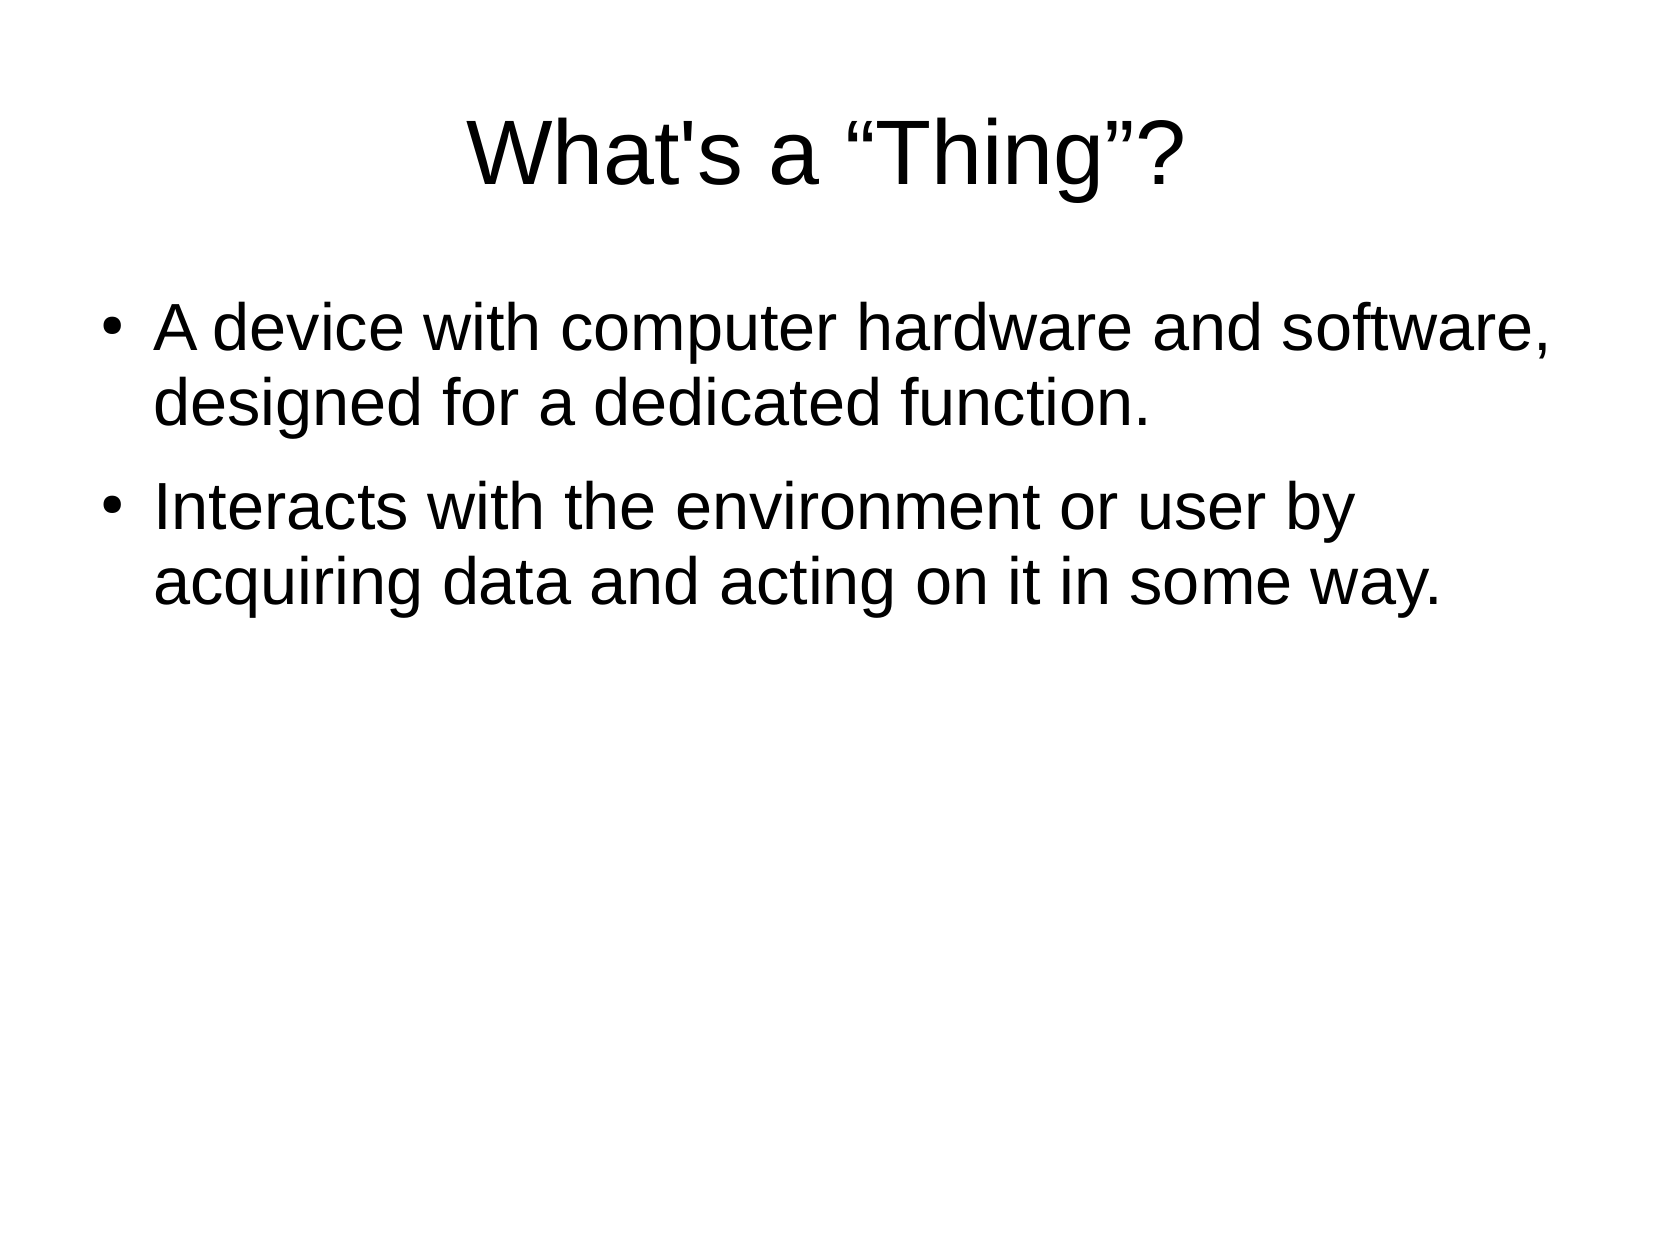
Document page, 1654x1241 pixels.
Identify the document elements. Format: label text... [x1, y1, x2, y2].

list A device with computer hardware and software, designed for a dedicated function. Interacts with the environment or user by acquiring data and acting on it in some way. [82, 290, 1571, 1010]
title What's a “Thing”? [82, 49, 1571, 257]
